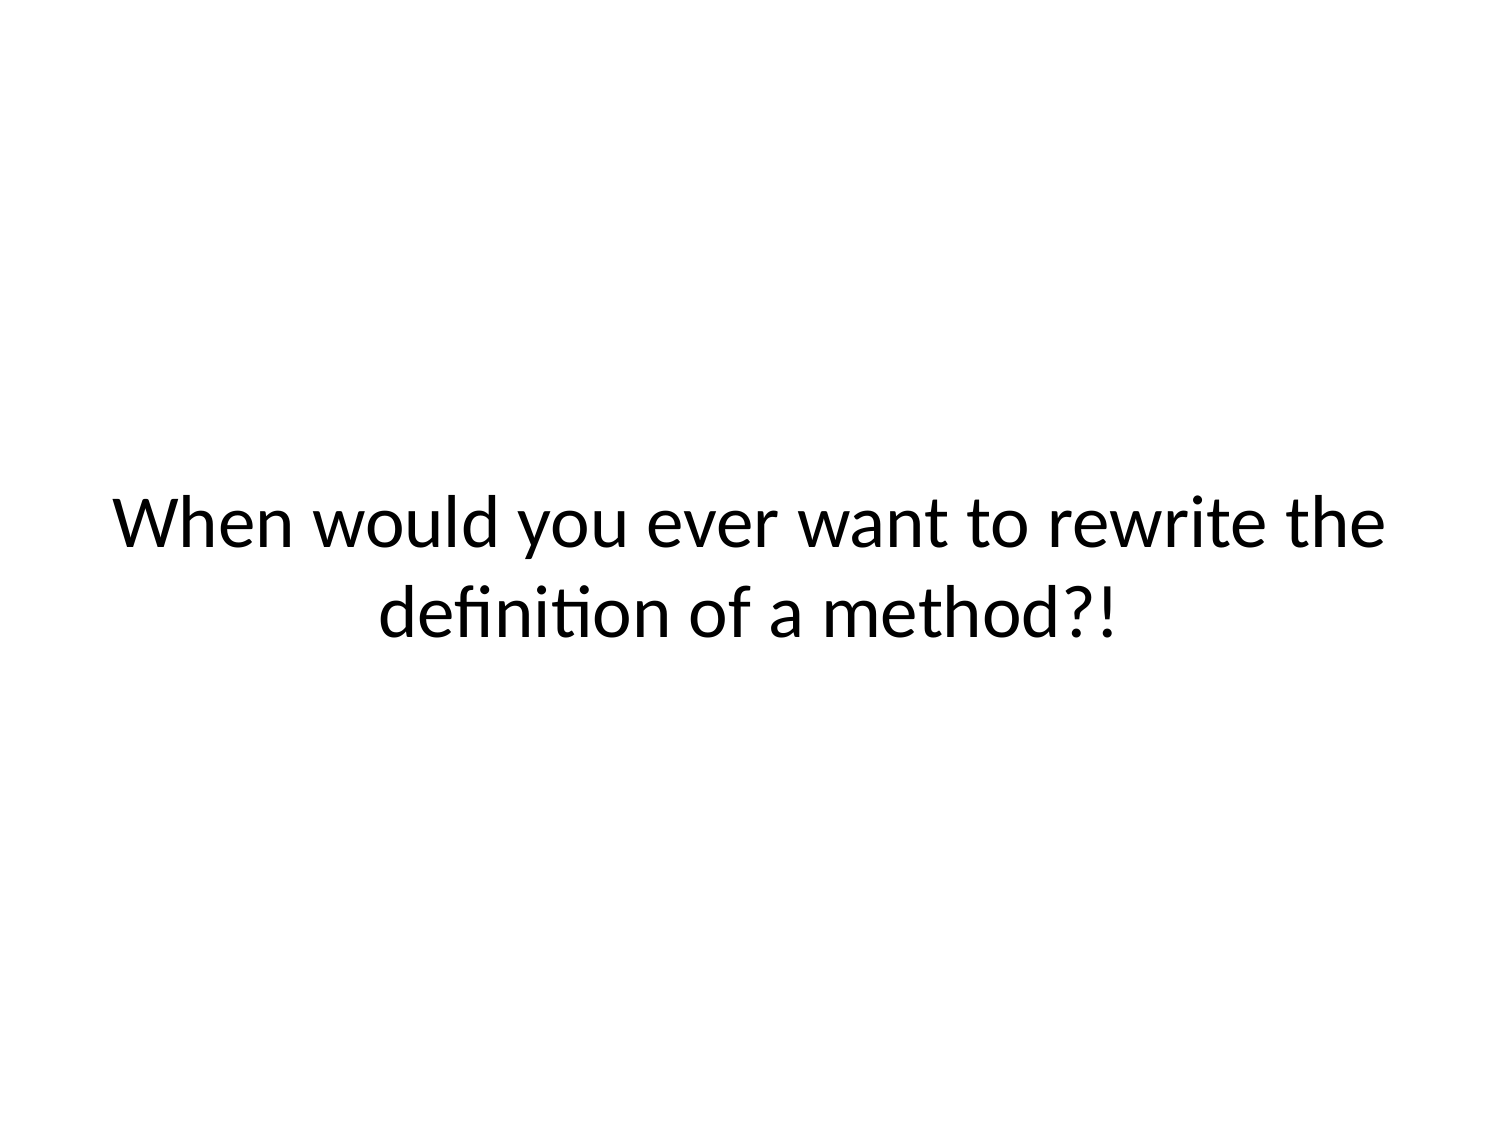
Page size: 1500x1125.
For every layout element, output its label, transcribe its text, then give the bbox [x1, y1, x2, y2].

title When would you ever want to rewrite the definition of a method?! [51, 470, 1449, 655]
